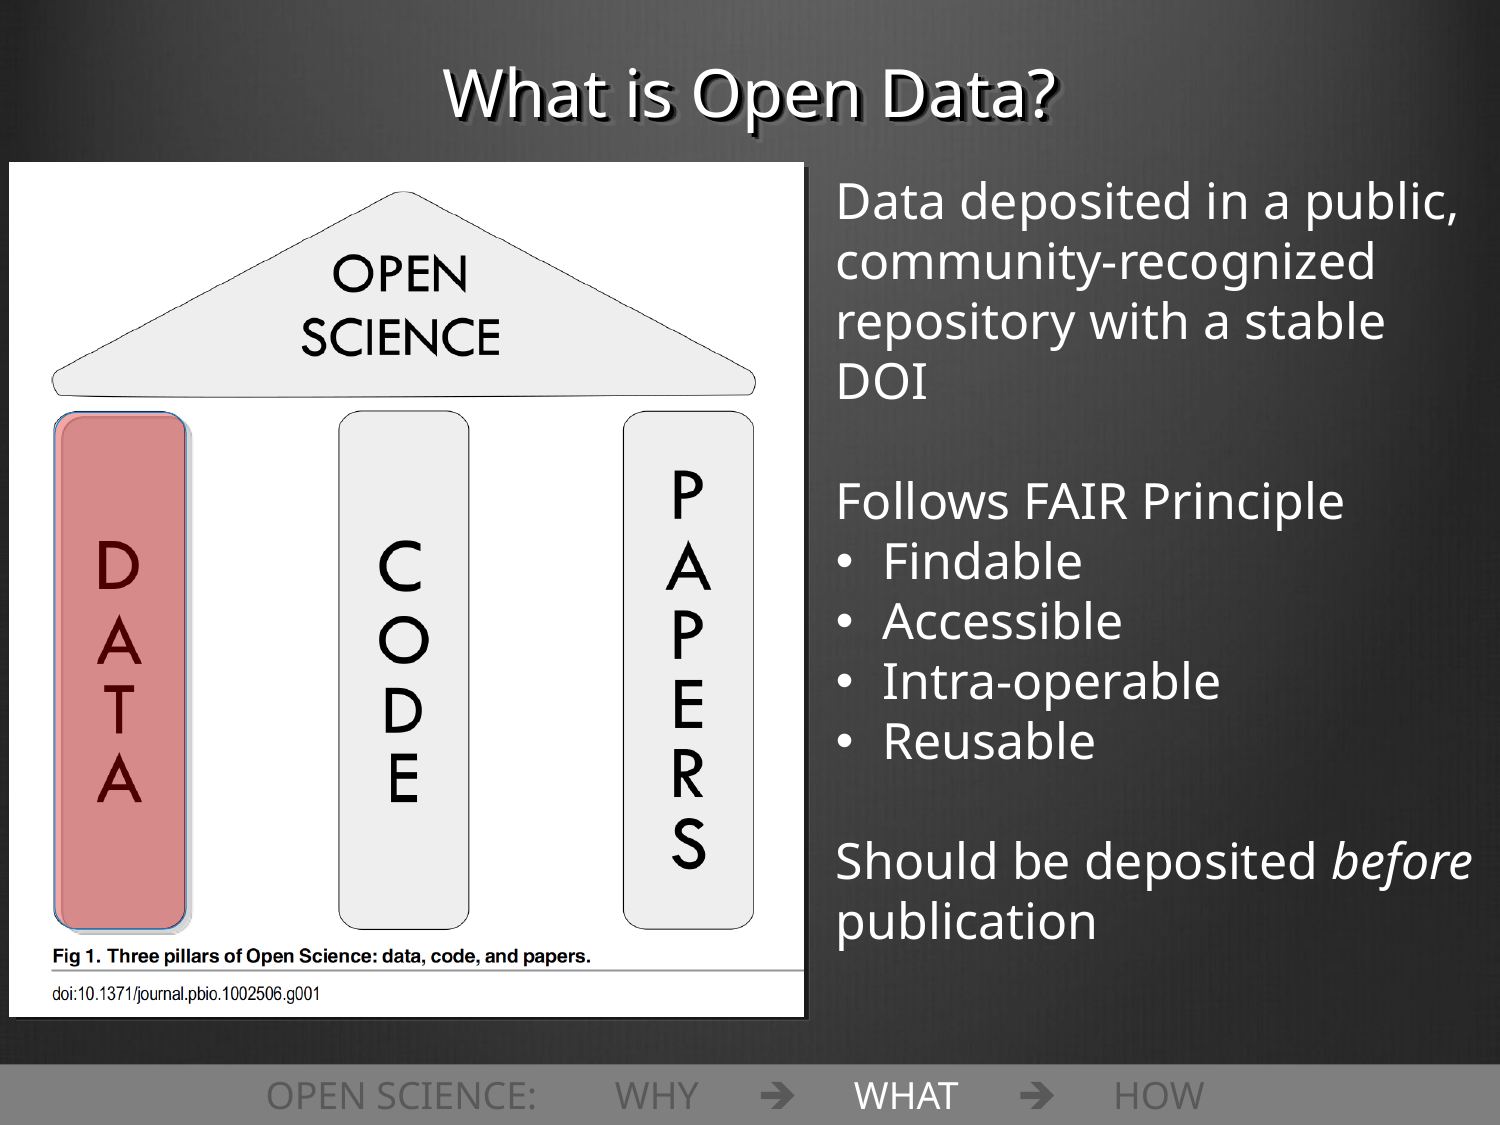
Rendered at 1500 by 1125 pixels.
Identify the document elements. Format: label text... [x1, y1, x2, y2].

text_box Data deposited in a public, community-recognized repository with a stable DOI Follows FAIR Principle Findable Accessible Intra-operable Reusable Should be deposited before publication [821, 162, 1500, 1078]
text_box [54, 412, 187, 929]
title What is Open Data? [112, 19, 1388, 163]
text_box OPEN SCIENCE: WHY  WHAT  HOW [0, 1064, 1500, 1125]
picture [9, 162, 804, 1017]
